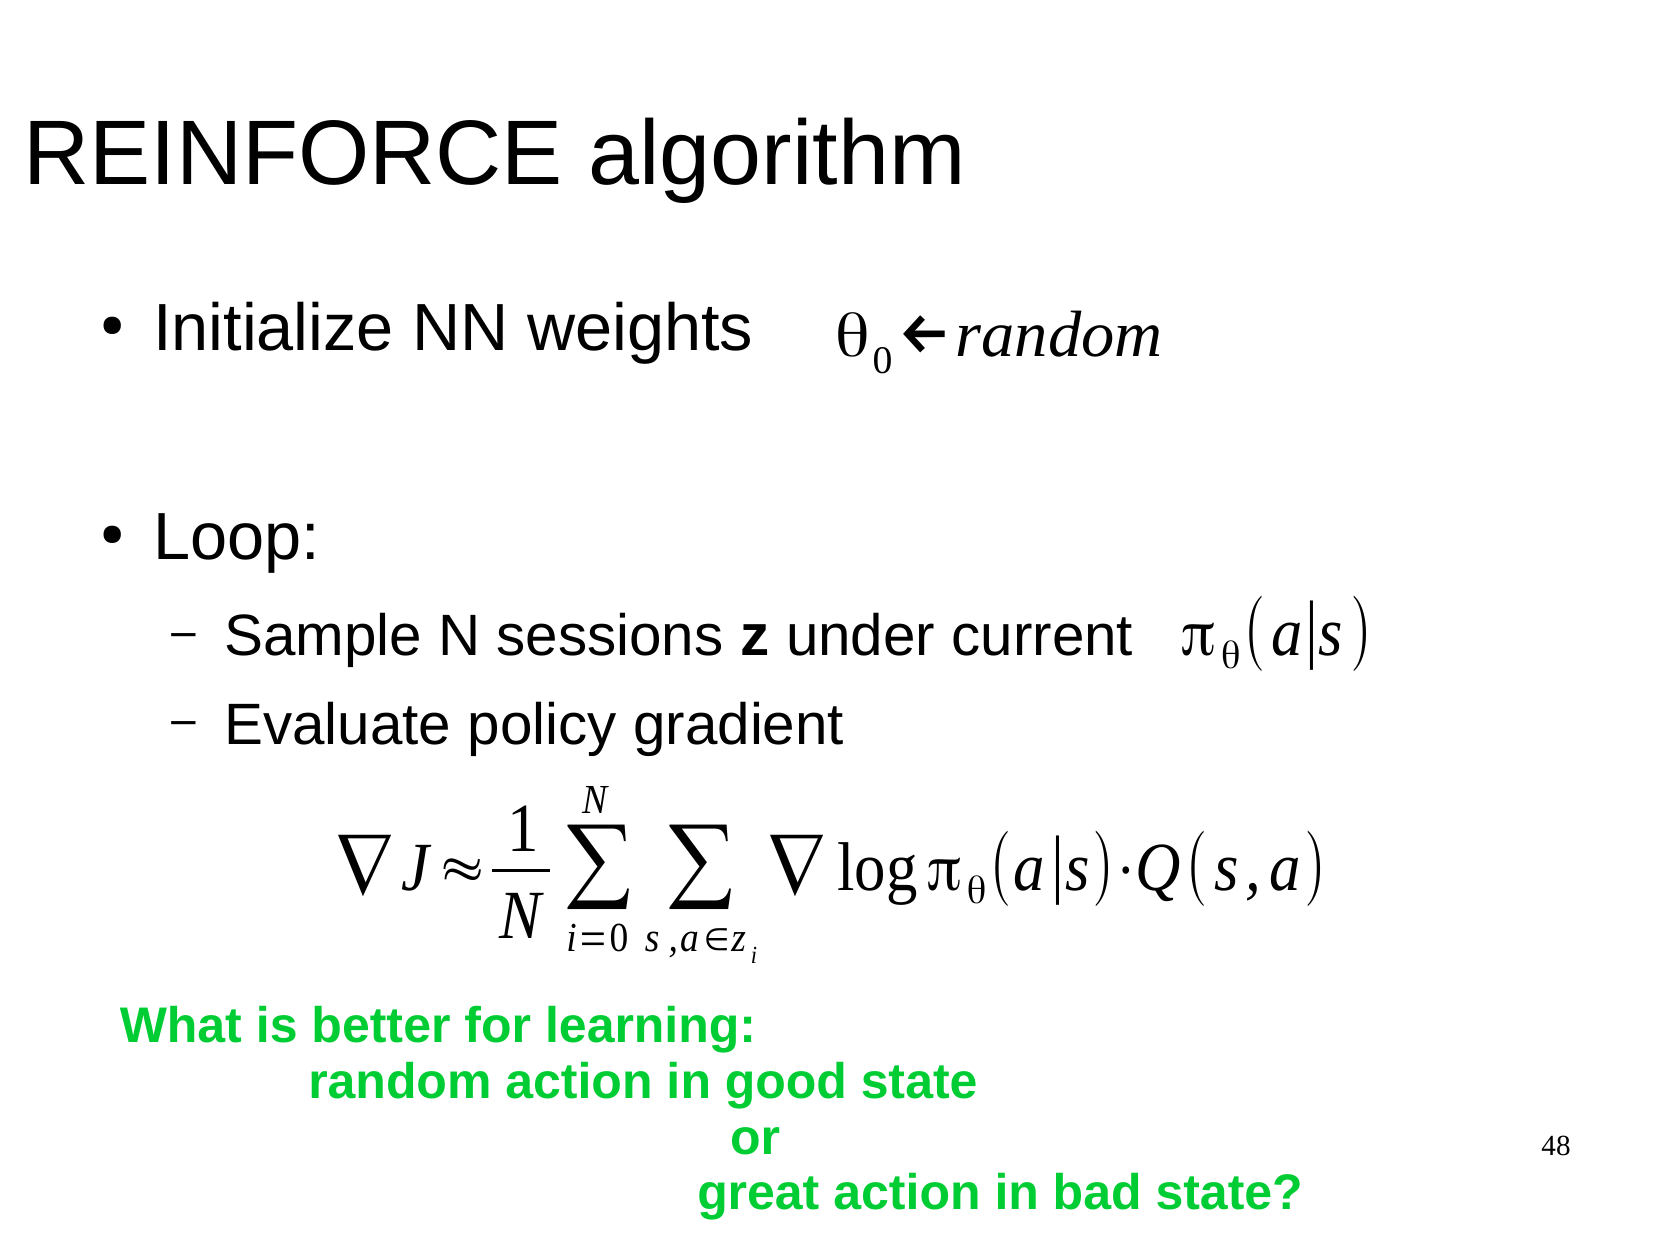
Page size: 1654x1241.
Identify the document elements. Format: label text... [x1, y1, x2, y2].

chart [818, 299, 1179, 384]
chart [1166, 590, 1385, 674]
title REINFORCE algorithm [23, 49, 1512, 257]
list Initialize NN weights Loop: Sample N sessions z under current Evaluate policy gradient [82, 290, 1571, 1186]
text_box What is better for learning: random action in good state or great action in bad state? [105, 990, 1406, 1241]
